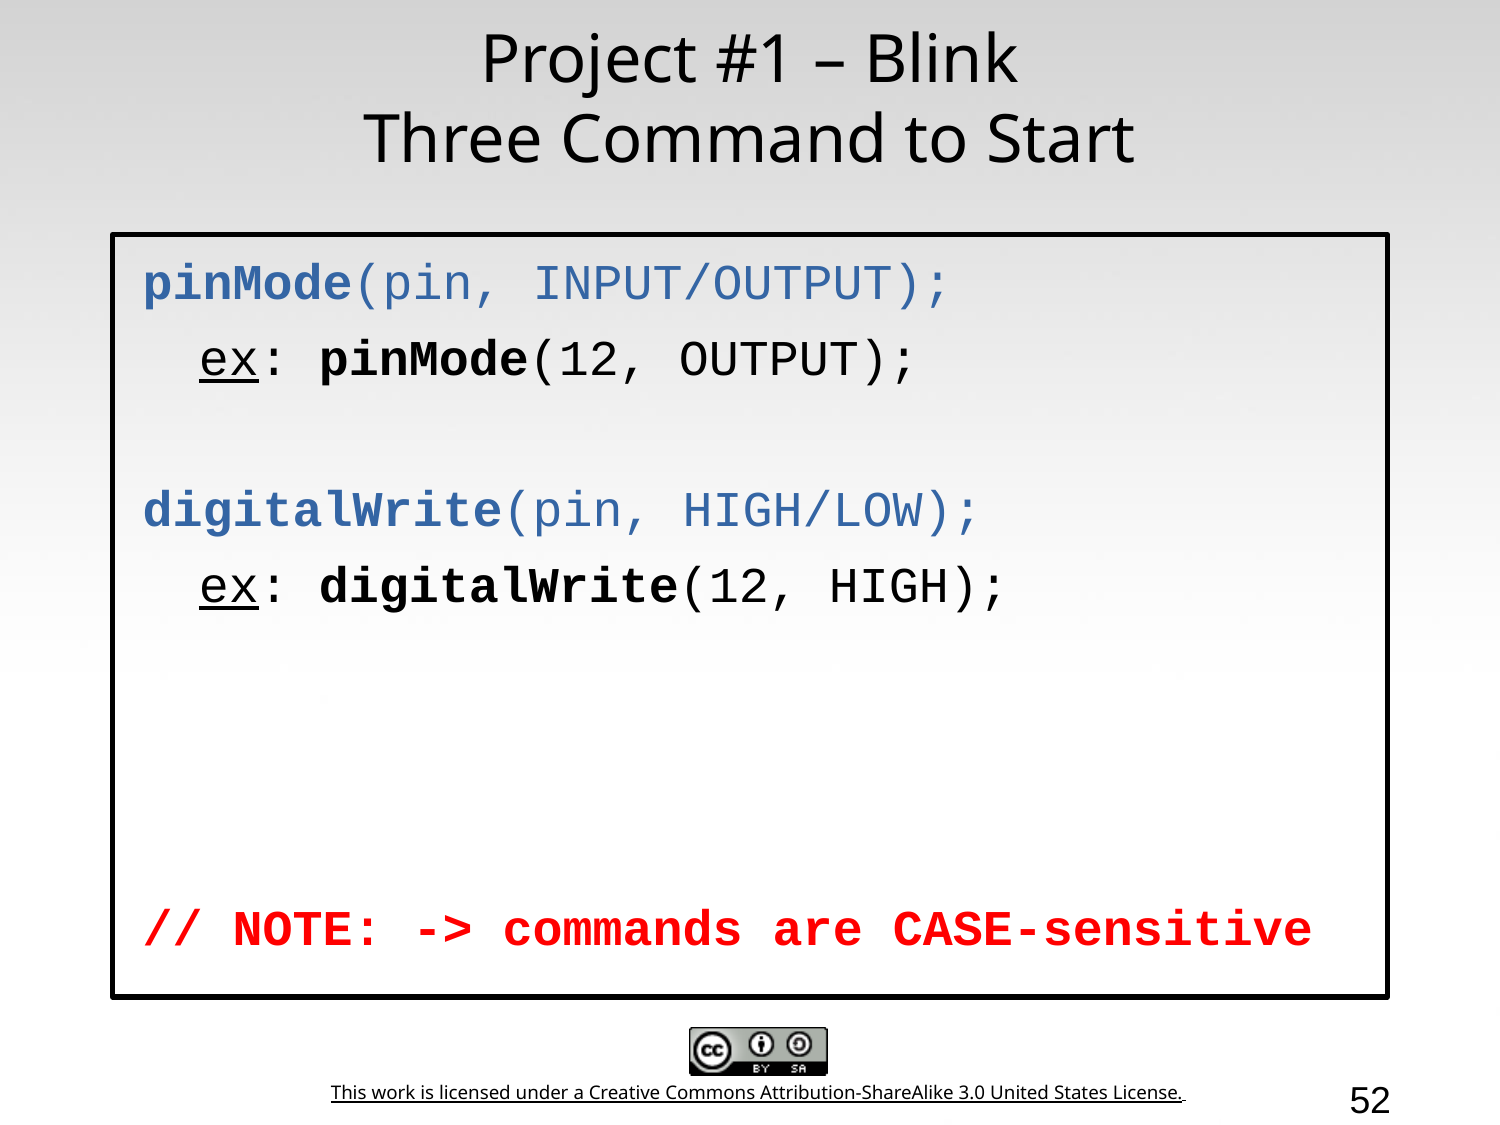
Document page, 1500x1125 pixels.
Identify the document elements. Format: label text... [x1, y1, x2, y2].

title Project #1 – Blink Three Command to Start [112, 2, 1388, 190]
picture [0, 0, 1500, 1125]
list pinMode(pin, INPUT/OUTPUT); ex: pinMode(12, OUTPUT); digitalWrite(pin, HIGH/LOW); ex: digitalWrite(12, HIGH); // NOTE: -> commands are CASE-sensitive [112, 234, 1388, 998]
